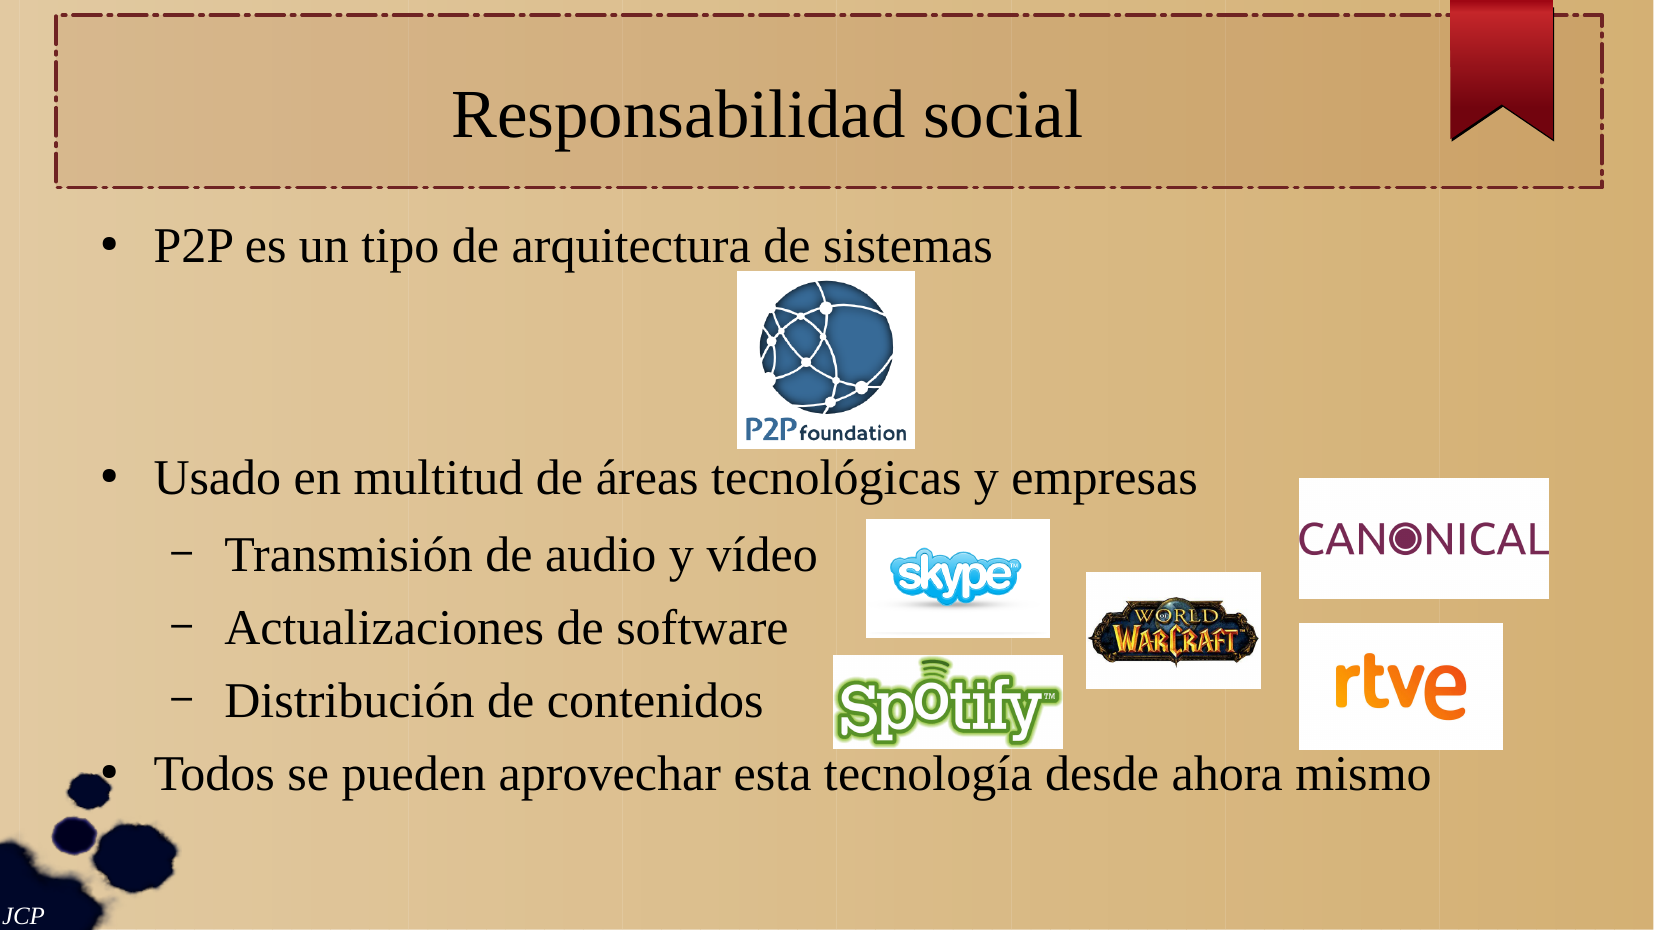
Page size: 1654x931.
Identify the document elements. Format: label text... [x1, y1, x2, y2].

list P2P es un tipo de arquitectura de sistemas Usado en multitud de áreas tecnológicas y empresas Transmisión de audio y vídeo Actualizaciones de software Distribución de contenidos Todos se pueden aprovechar esta tecnología desde ahora mismo [82, 217, 1538, 886]
picture [1299, 478, 1549, 599]
picture [1086, 572, 1261, 689]
picture [866, 519, 1050, 638]
title Responsabilidad social [82, 37, 1453, 193]
title JCP [0, 902, 48, 931]
picture [833, 655, 1063, 749]
picture [1299, 623, 1503, 751]
